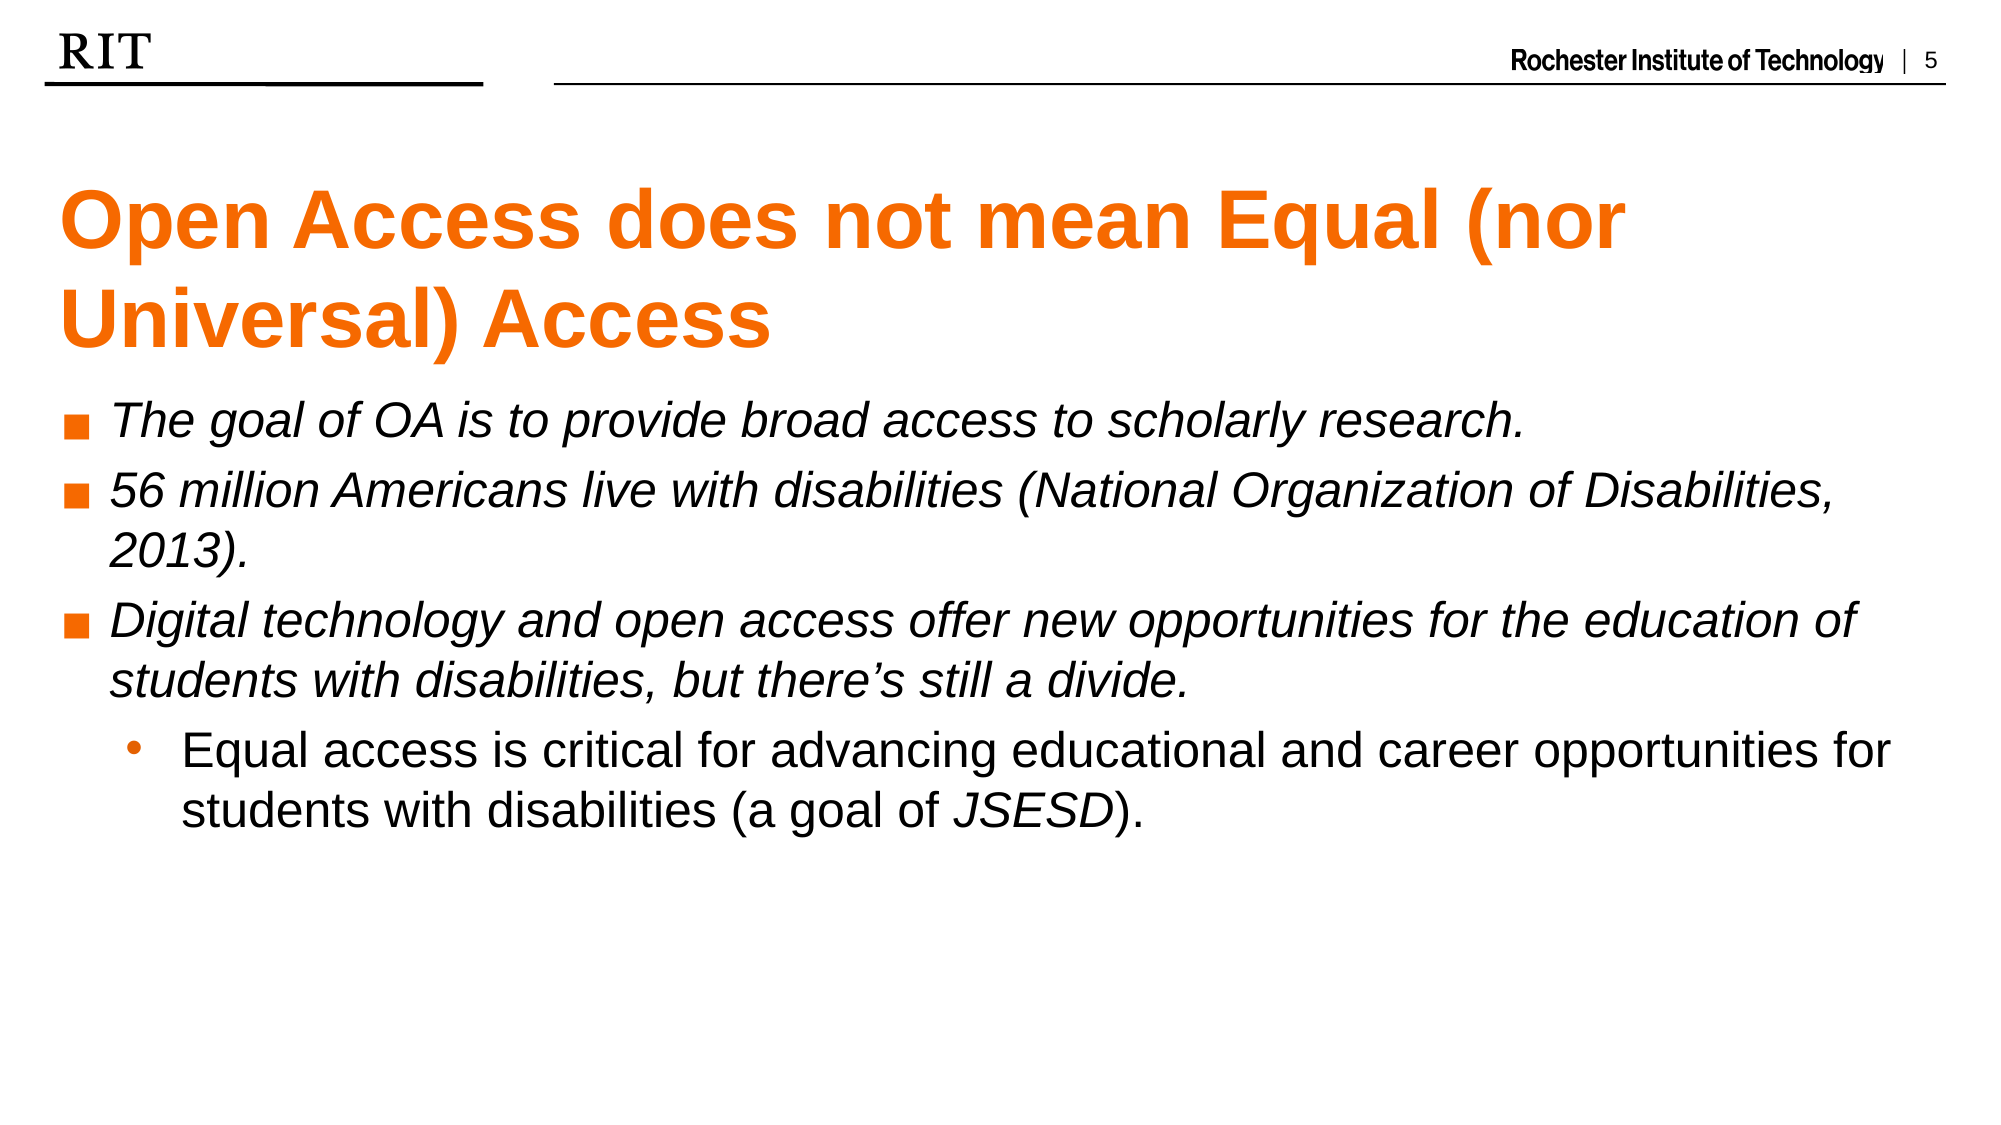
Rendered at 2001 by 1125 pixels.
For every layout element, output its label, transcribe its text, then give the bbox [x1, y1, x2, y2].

picture [1512, 49, 1883, 73]
list Open Access does not mean Equal (nor Universal) Access [44, 157, 1946, 272]
picture [58, 32, 151, 69]
list The goal of OA is to provide broad access to scholarly research. 56 million Americans live with disabilities (National Organization of Disabilities, 2013). Digital technology and open access offer new opportunities for the education of students with disabilities, but there’s still a divide. Equal access is critical for advancing educational and career opportunities for students with disabilities (a goal of JSESD). [44, 379, 1946, 998]
